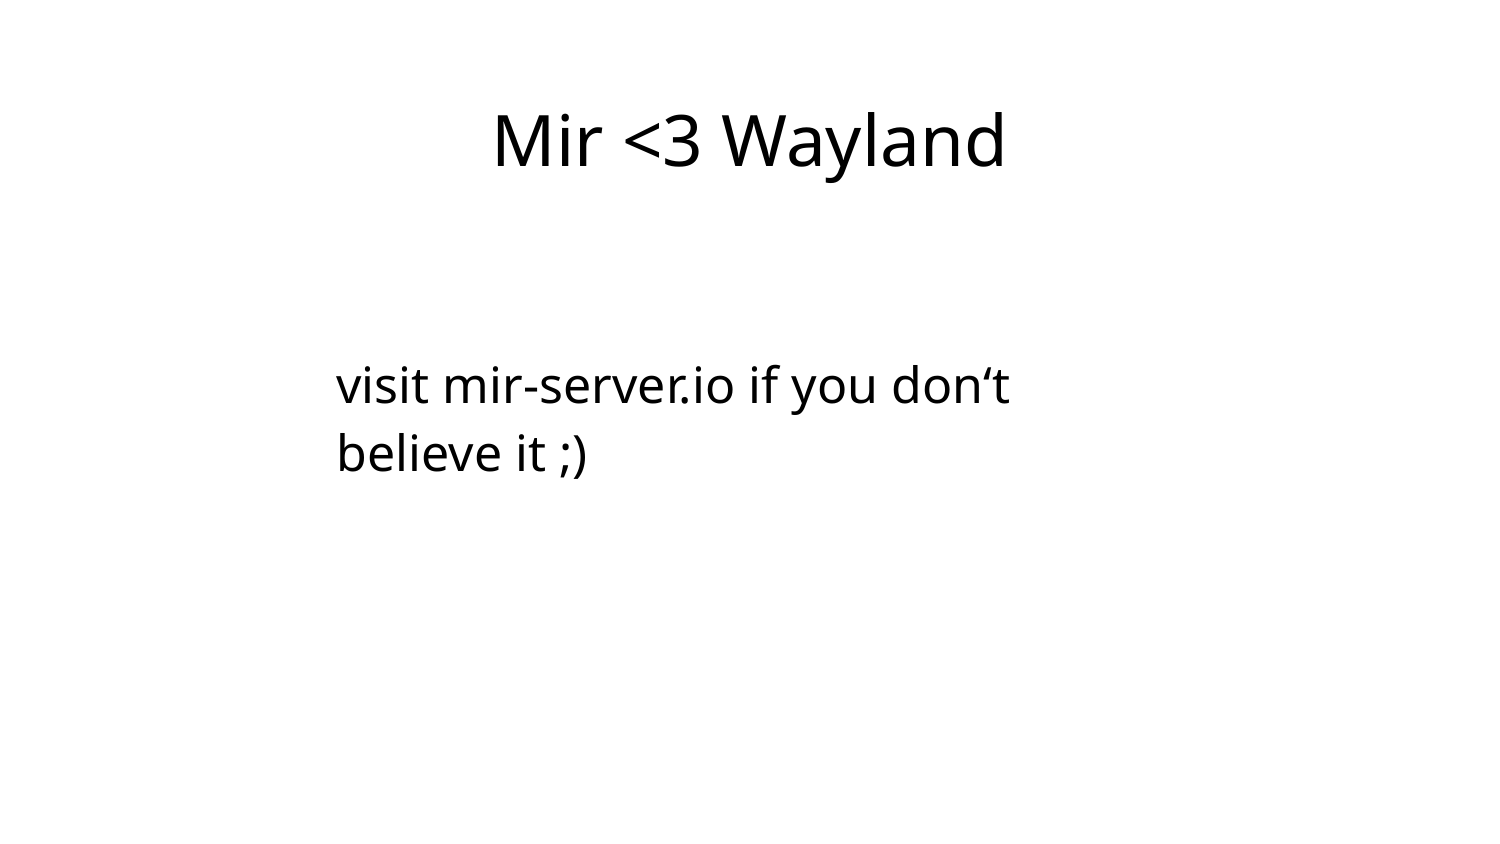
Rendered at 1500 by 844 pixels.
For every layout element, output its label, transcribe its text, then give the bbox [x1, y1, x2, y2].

title Mir <3 Wayland [75, 44, 1425, 233]
text_box visit mir-server.io if you don‘t believe it ;) [321, 342, 1179, 600]
